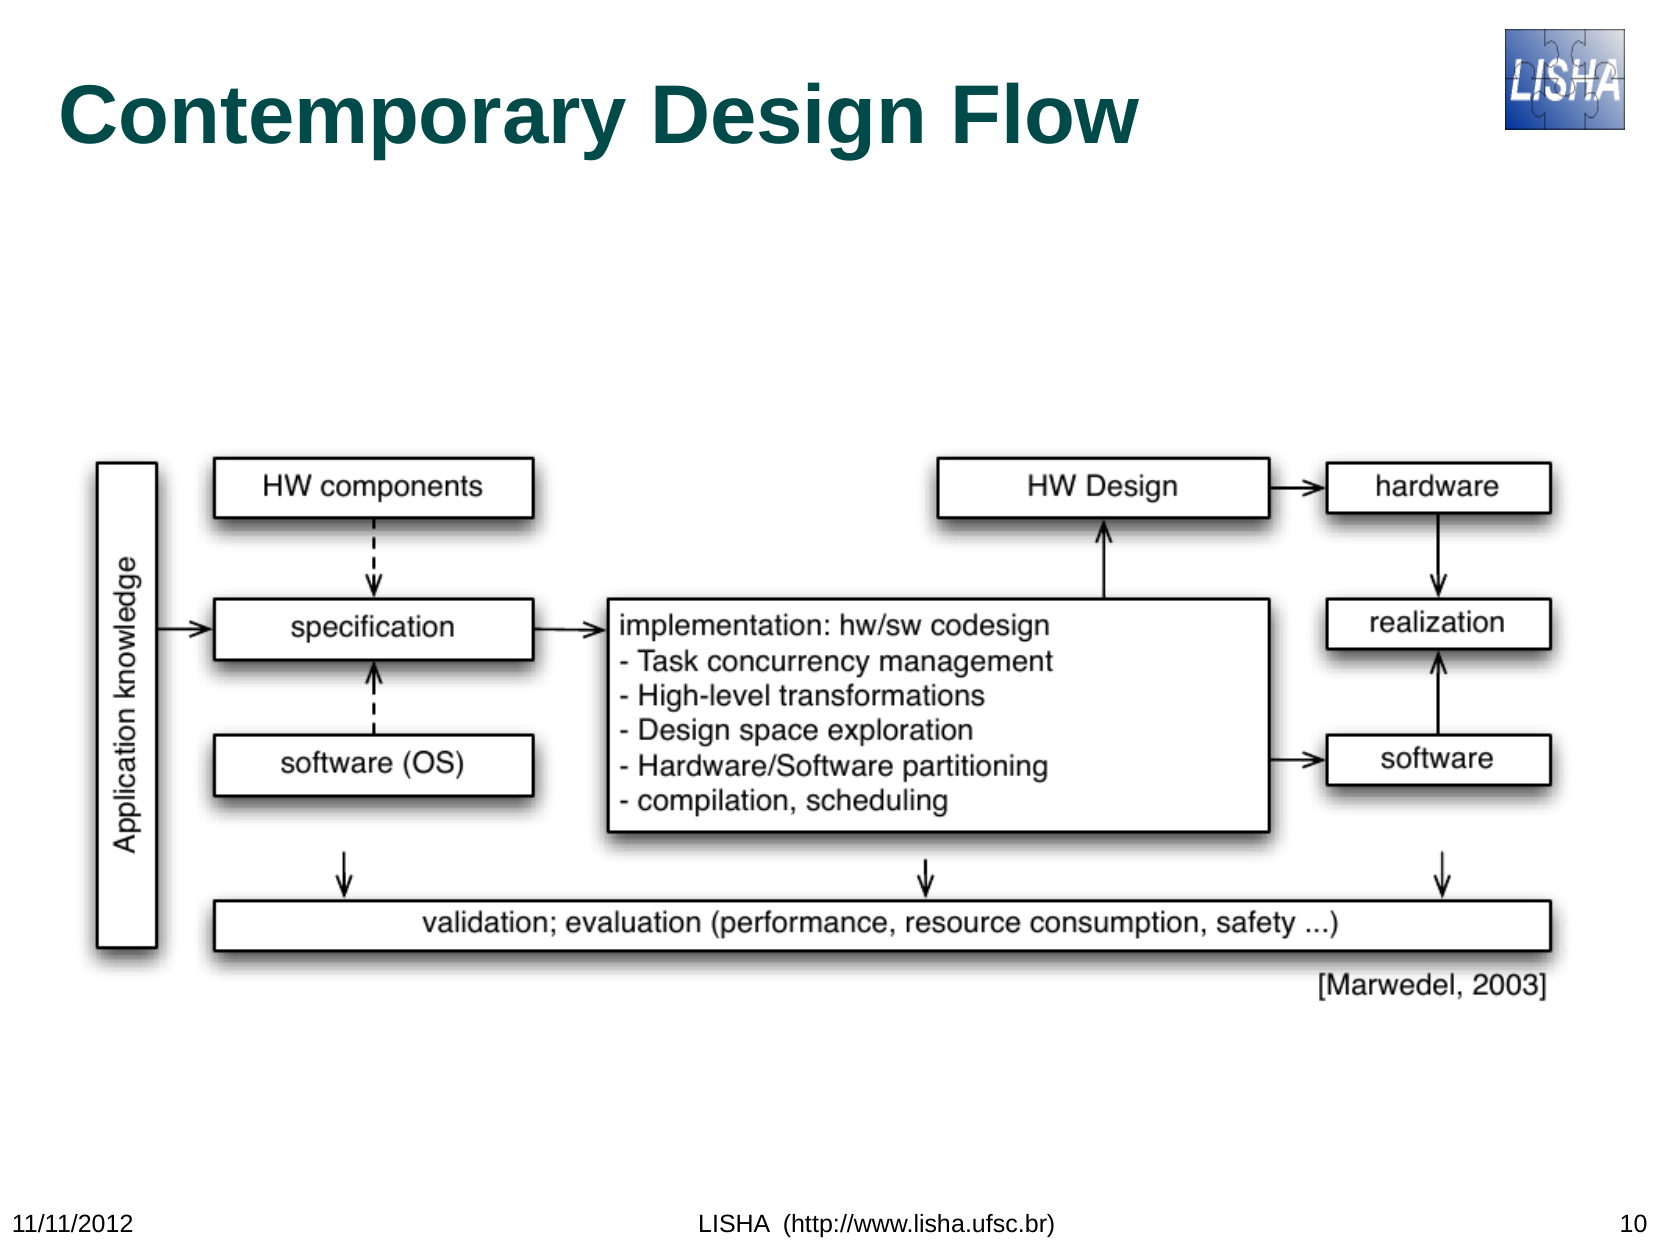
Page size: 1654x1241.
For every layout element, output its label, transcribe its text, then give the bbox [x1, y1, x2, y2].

picture [1505, 29, 1625, 130]
title Contemporary Design Flow [58, 11, 1463, 219]
picture [35, 407, 1604, 1034]
